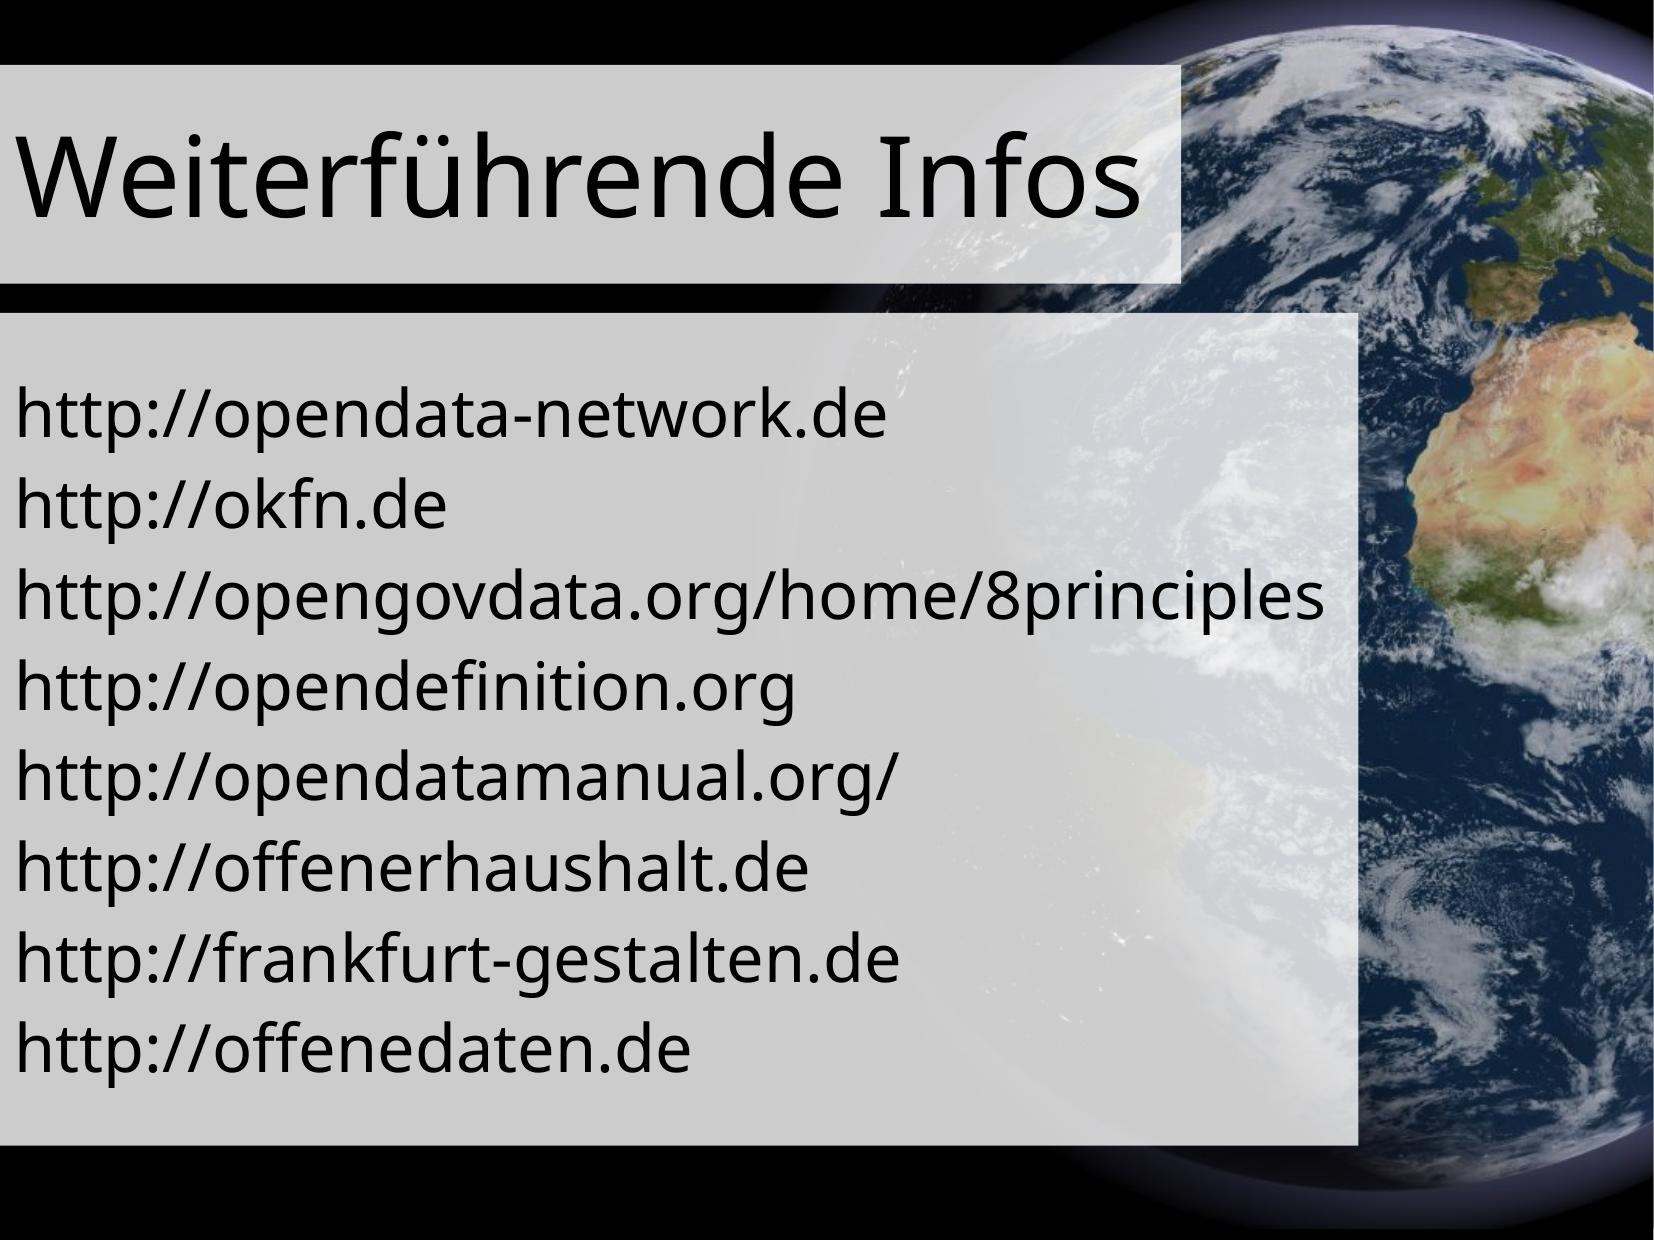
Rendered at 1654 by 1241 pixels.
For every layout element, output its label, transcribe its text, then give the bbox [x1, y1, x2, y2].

picture [755, 0, 1654, 1229]
text_box http://opendata-network.de http://okfn.de http://opengovdata.org/home/8principles http://opendefinition.org http://opendatamanual.org/ http://offenerhaushalt.de http://frankfurt-gestalten.de http://offenedaten.de [0, 312, 1359, 1146]
text_box Weiterführende Infos [0, 64, 1182, 284]
